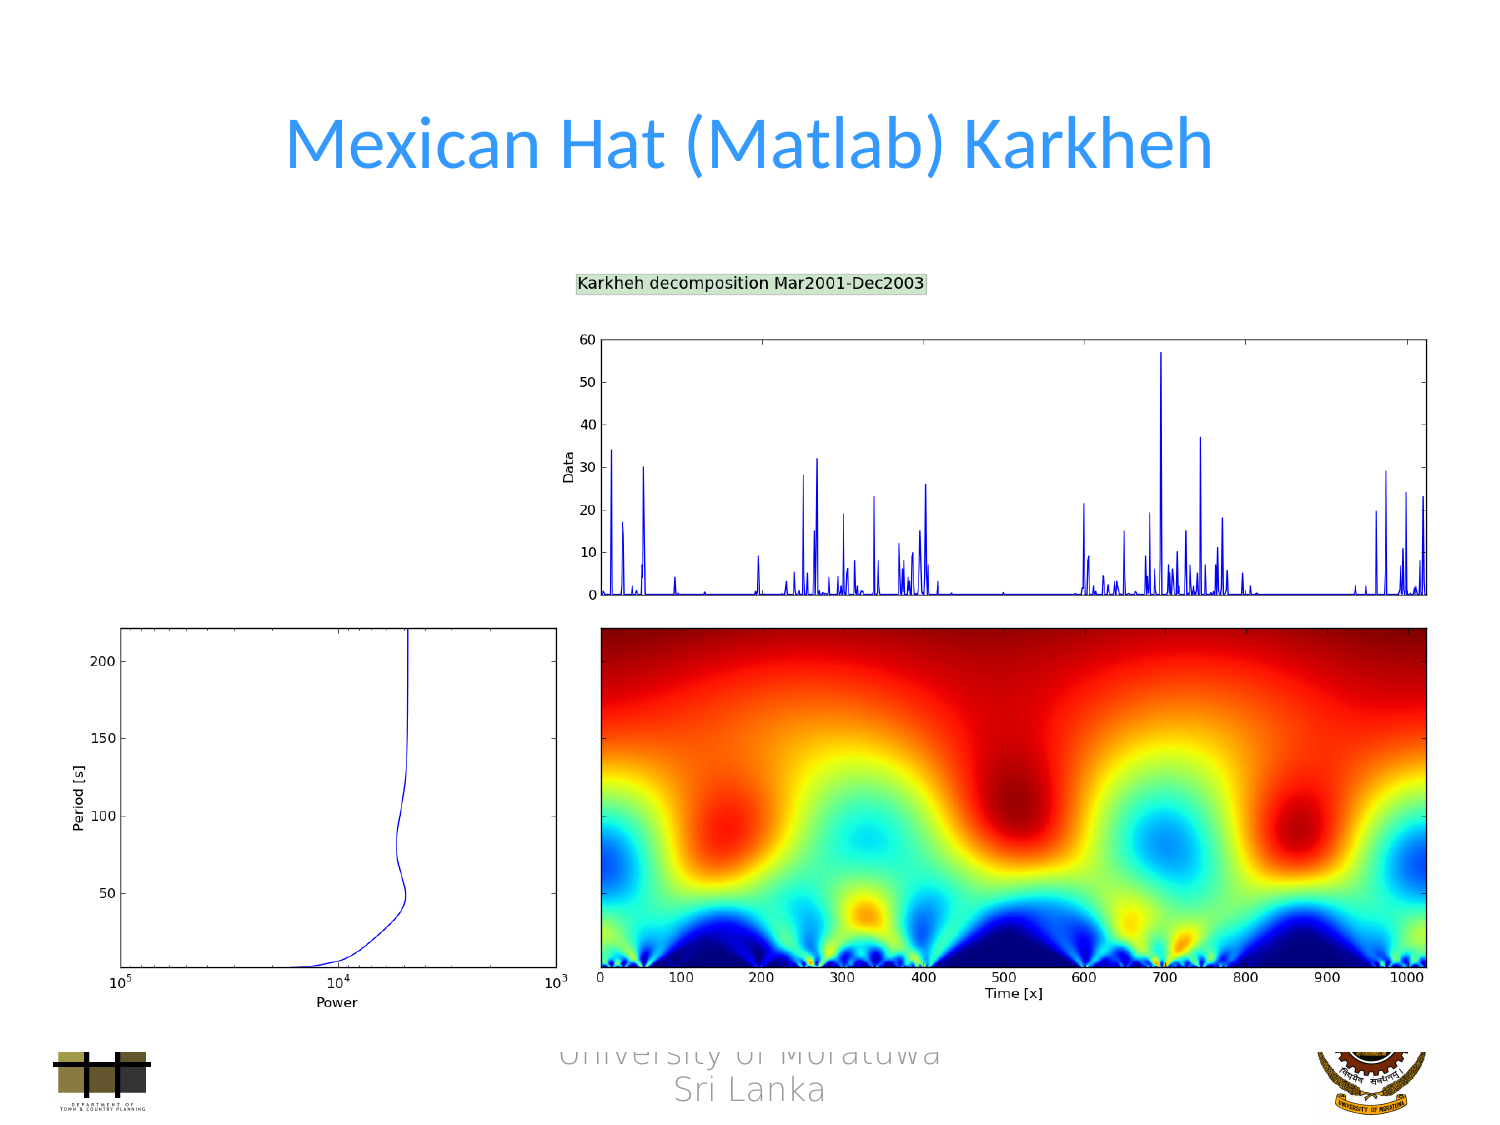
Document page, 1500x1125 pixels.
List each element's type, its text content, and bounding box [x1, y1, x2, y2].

picture [1312, 1053, 1435, 1125]
text_box [0, 204, 1500, 1053]
picture [53, 1053, 151, 1111]
title Mexican Hat (Matlab) Karkheh [75, 37, 1426, 204]
